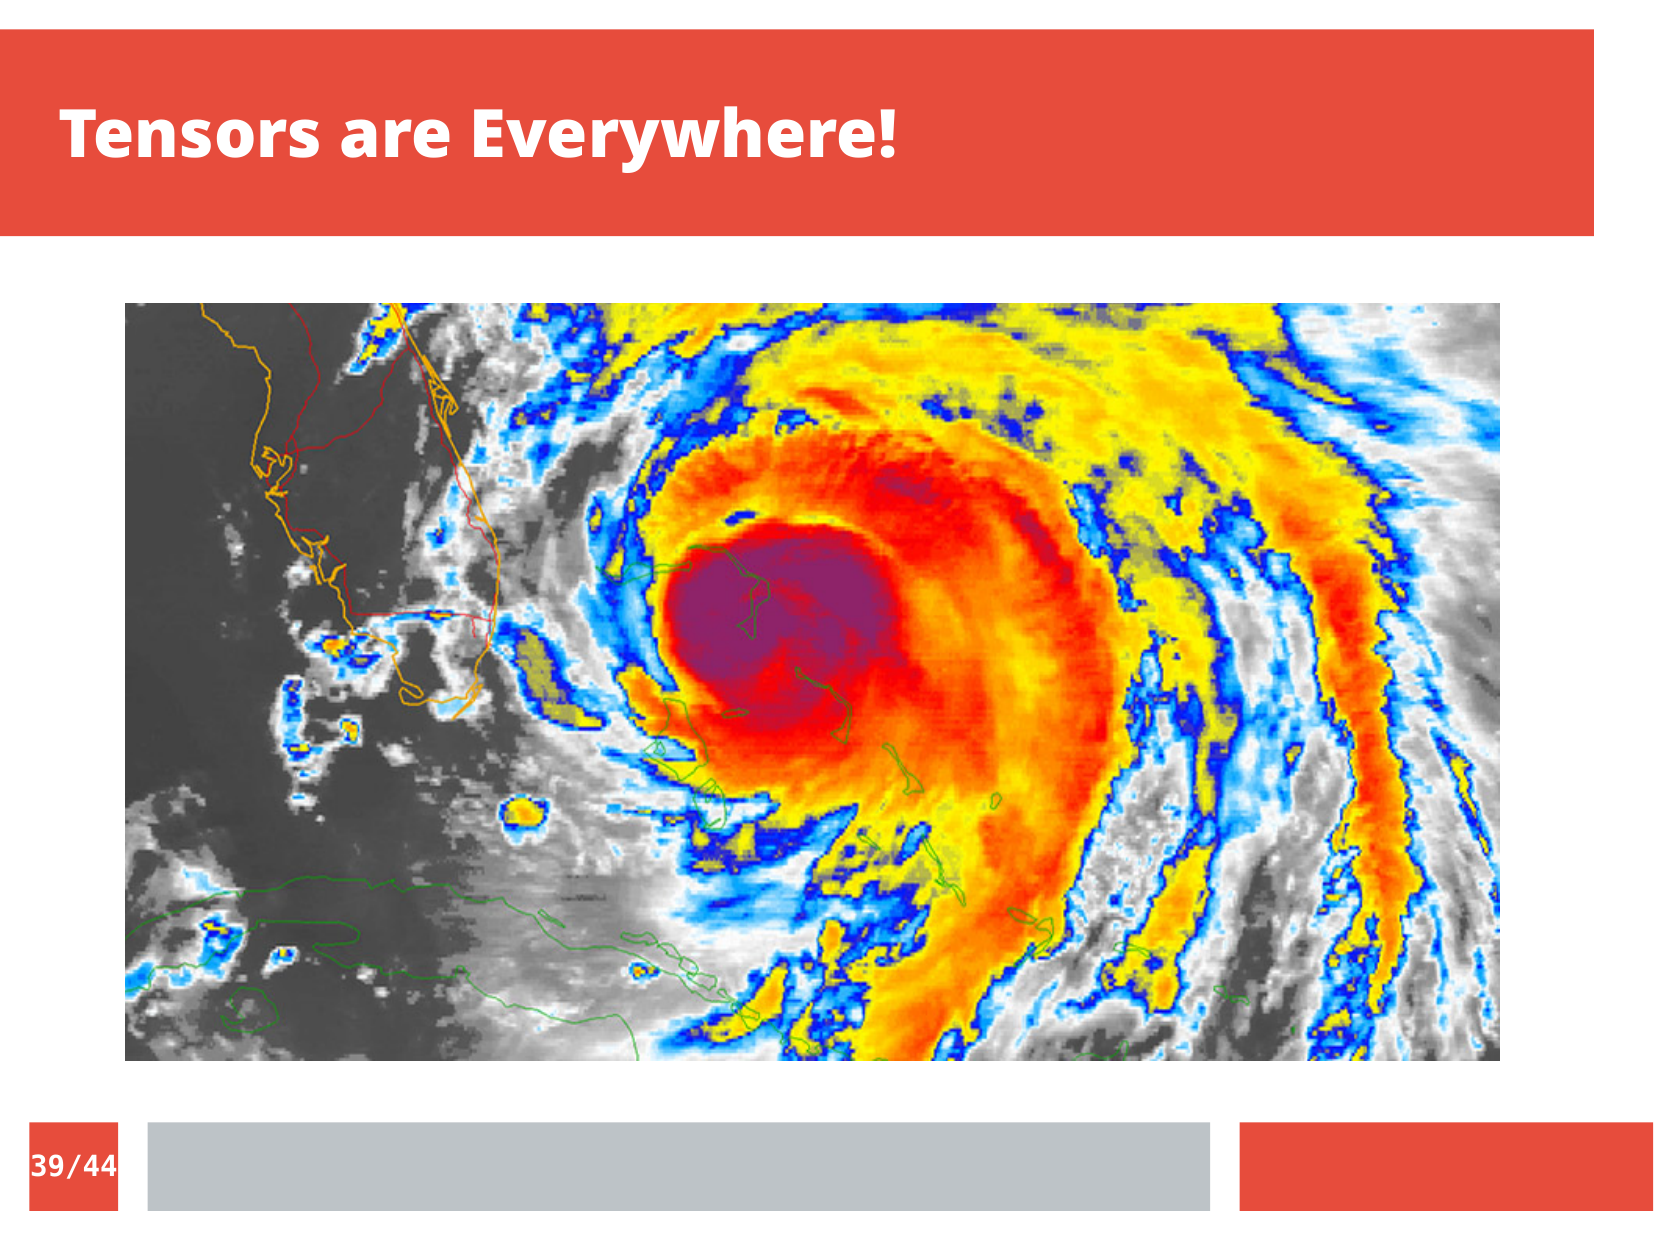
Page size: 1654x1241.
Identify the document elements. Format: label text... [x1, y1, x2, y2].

picture [125, 303, 1500, 1061]
title Tensors are Everywhere! [58, 90, 1594, 178]
